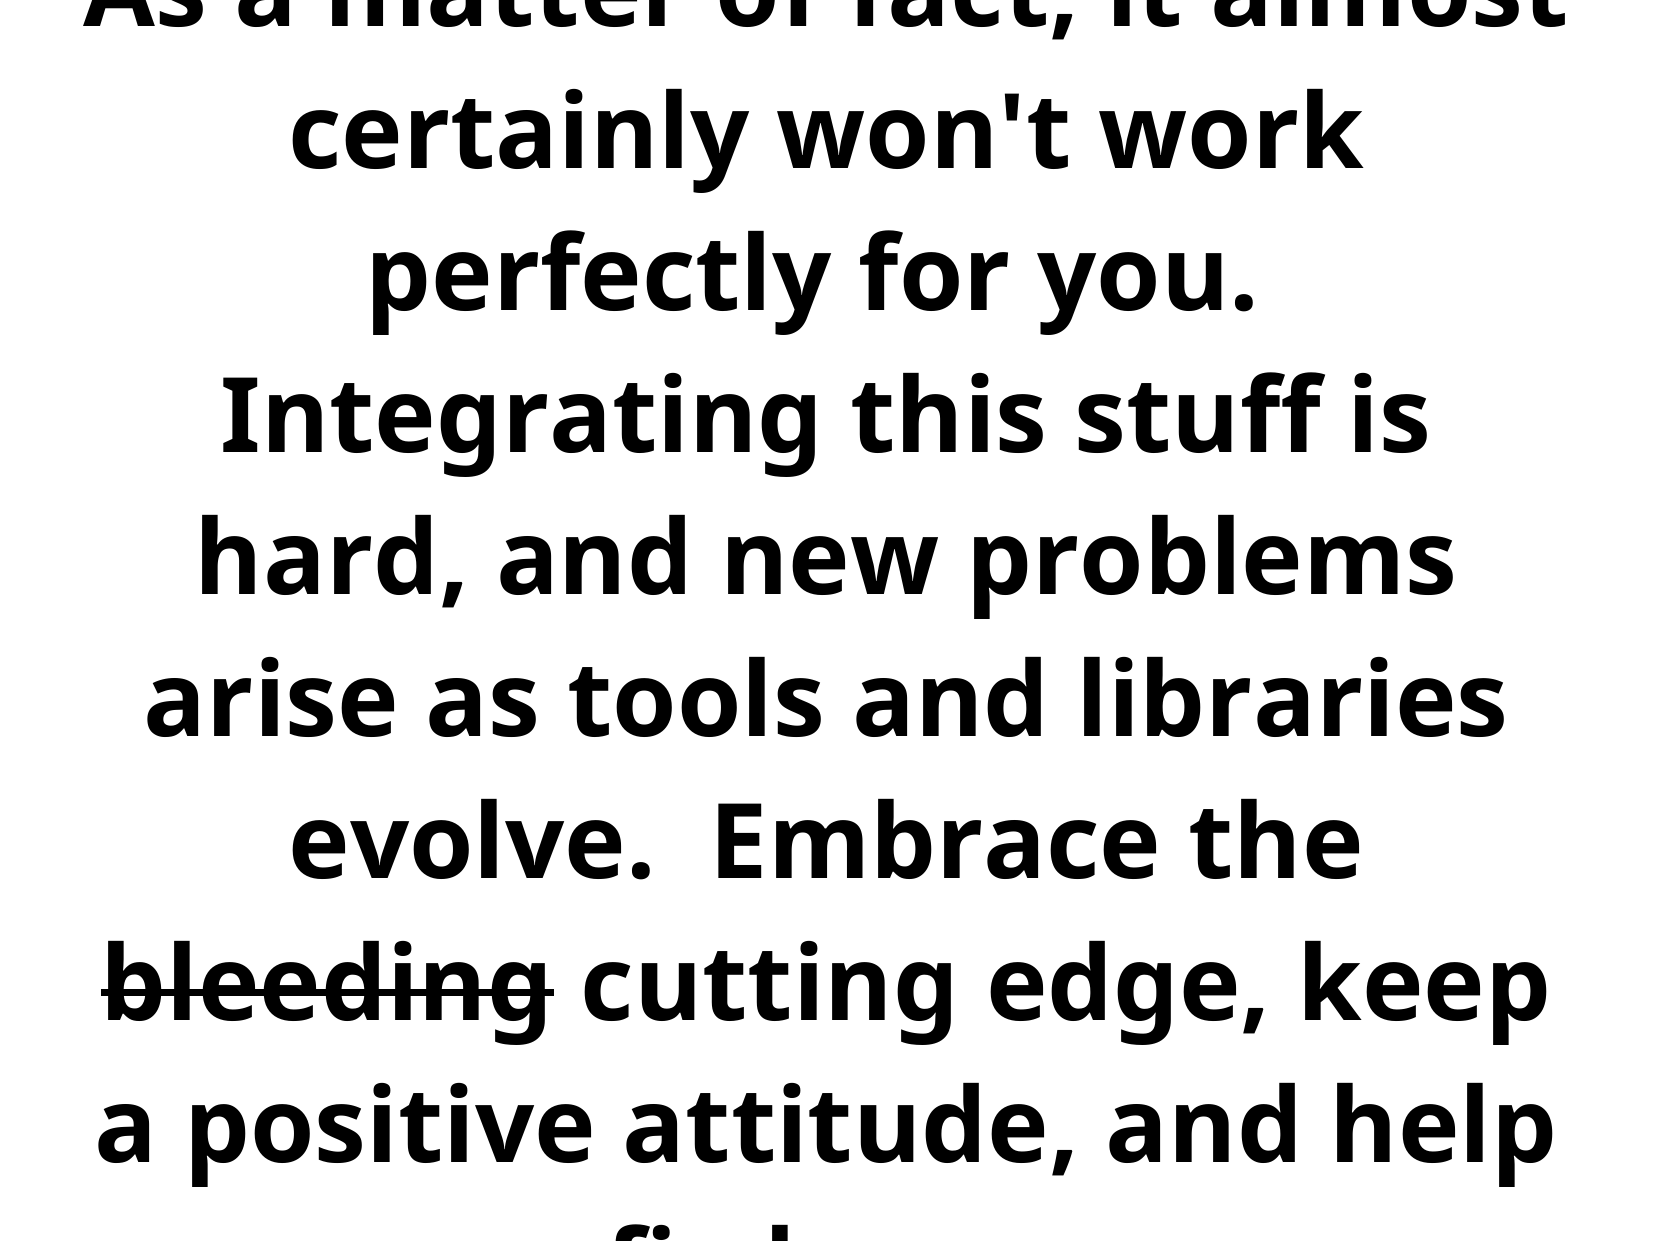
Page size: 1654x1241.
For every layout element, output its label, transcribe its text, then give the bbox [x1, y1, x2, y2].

title As a matter of fact, it almost certainly won't work perfectly for you. Integrating this stuff is hard, and new problems arise as tools and libraries evolve. Embrace the bleeding cutting edge, keep a positive attitude, and help fix bugs. [82, 49, 1571, 1201]
